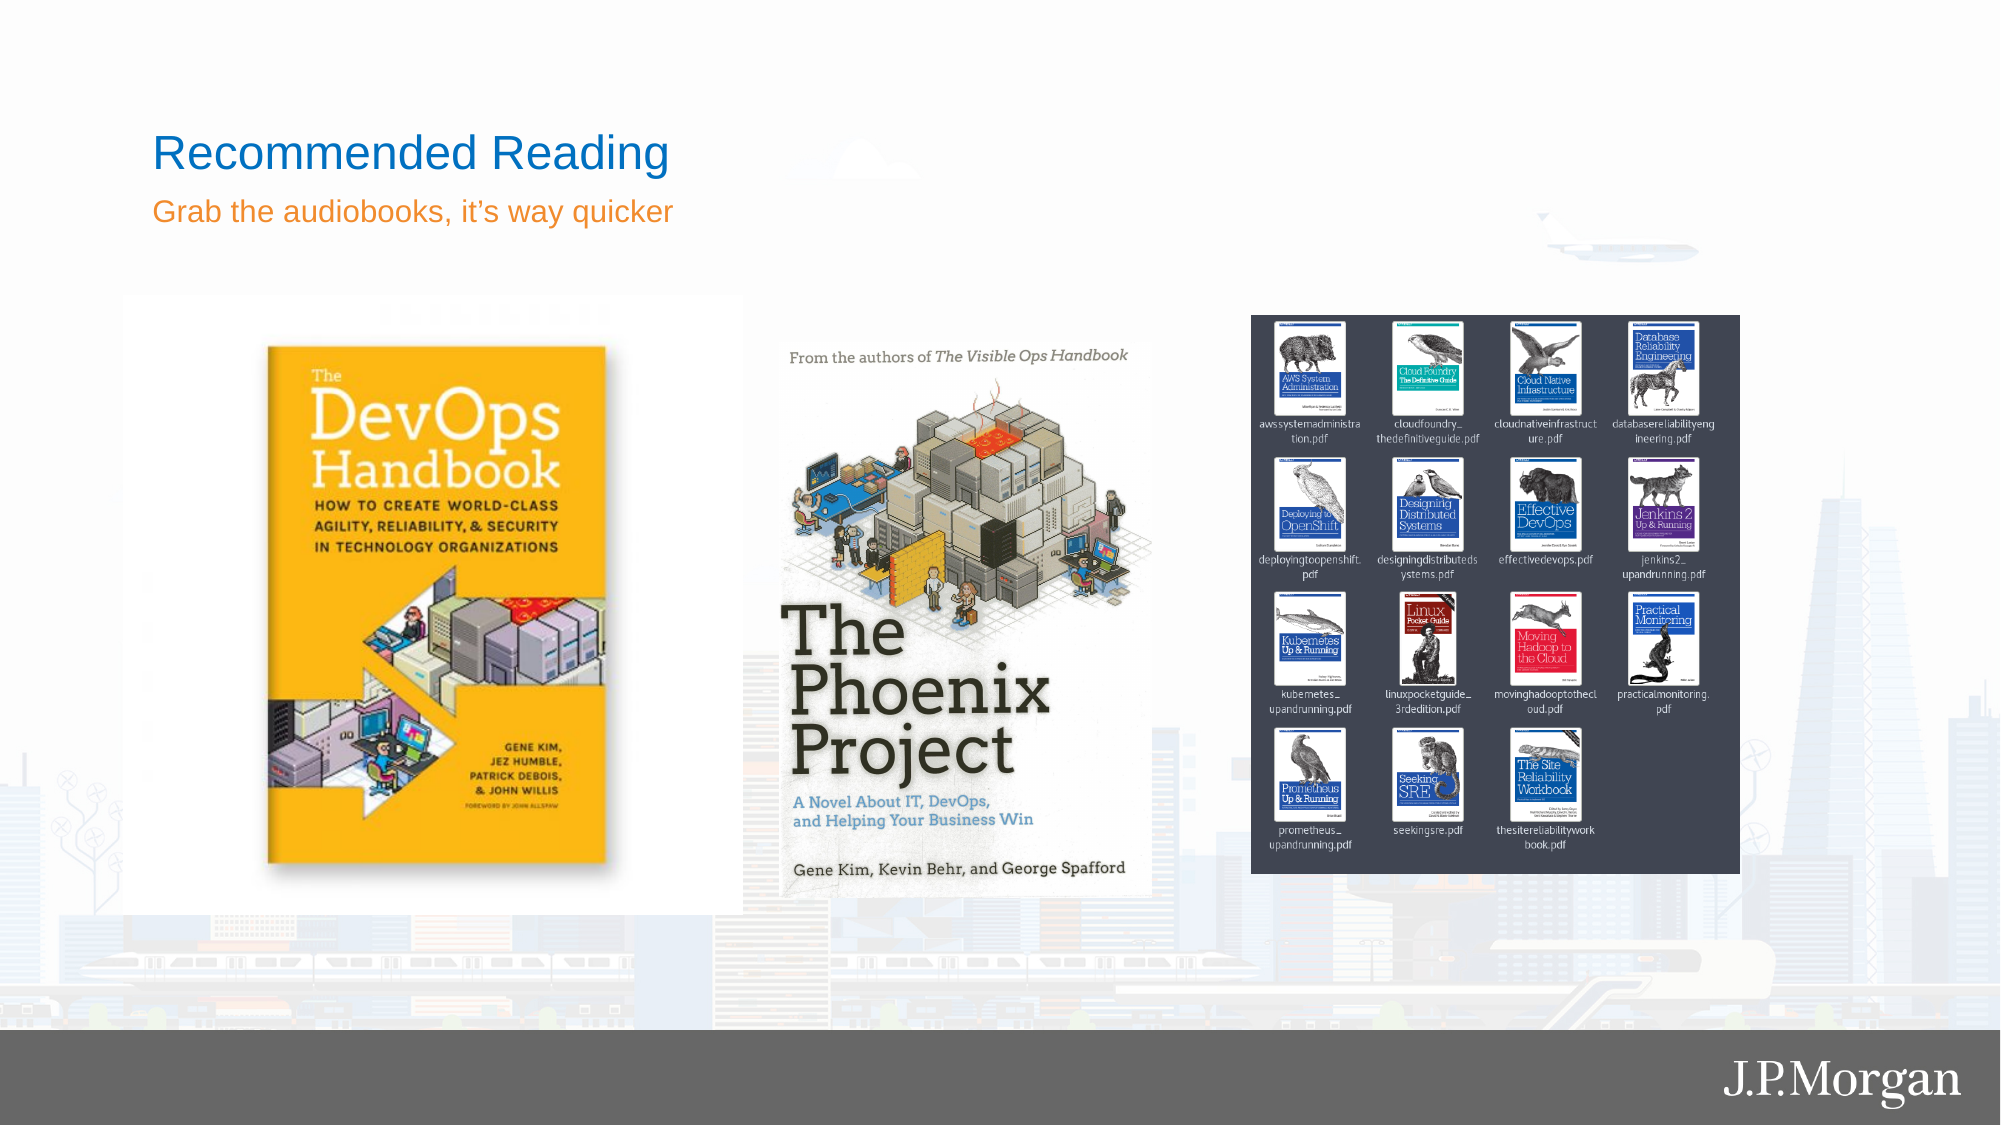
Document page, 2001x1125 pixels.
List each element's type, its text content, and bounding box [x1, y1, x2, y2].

title Recommended Reading [137, 76, 1863, 187]
subtitle Grab the audiobooks, it’s way quicker [137, 187, 1863, 288]
picture [0, 0, 2001, 1125]
